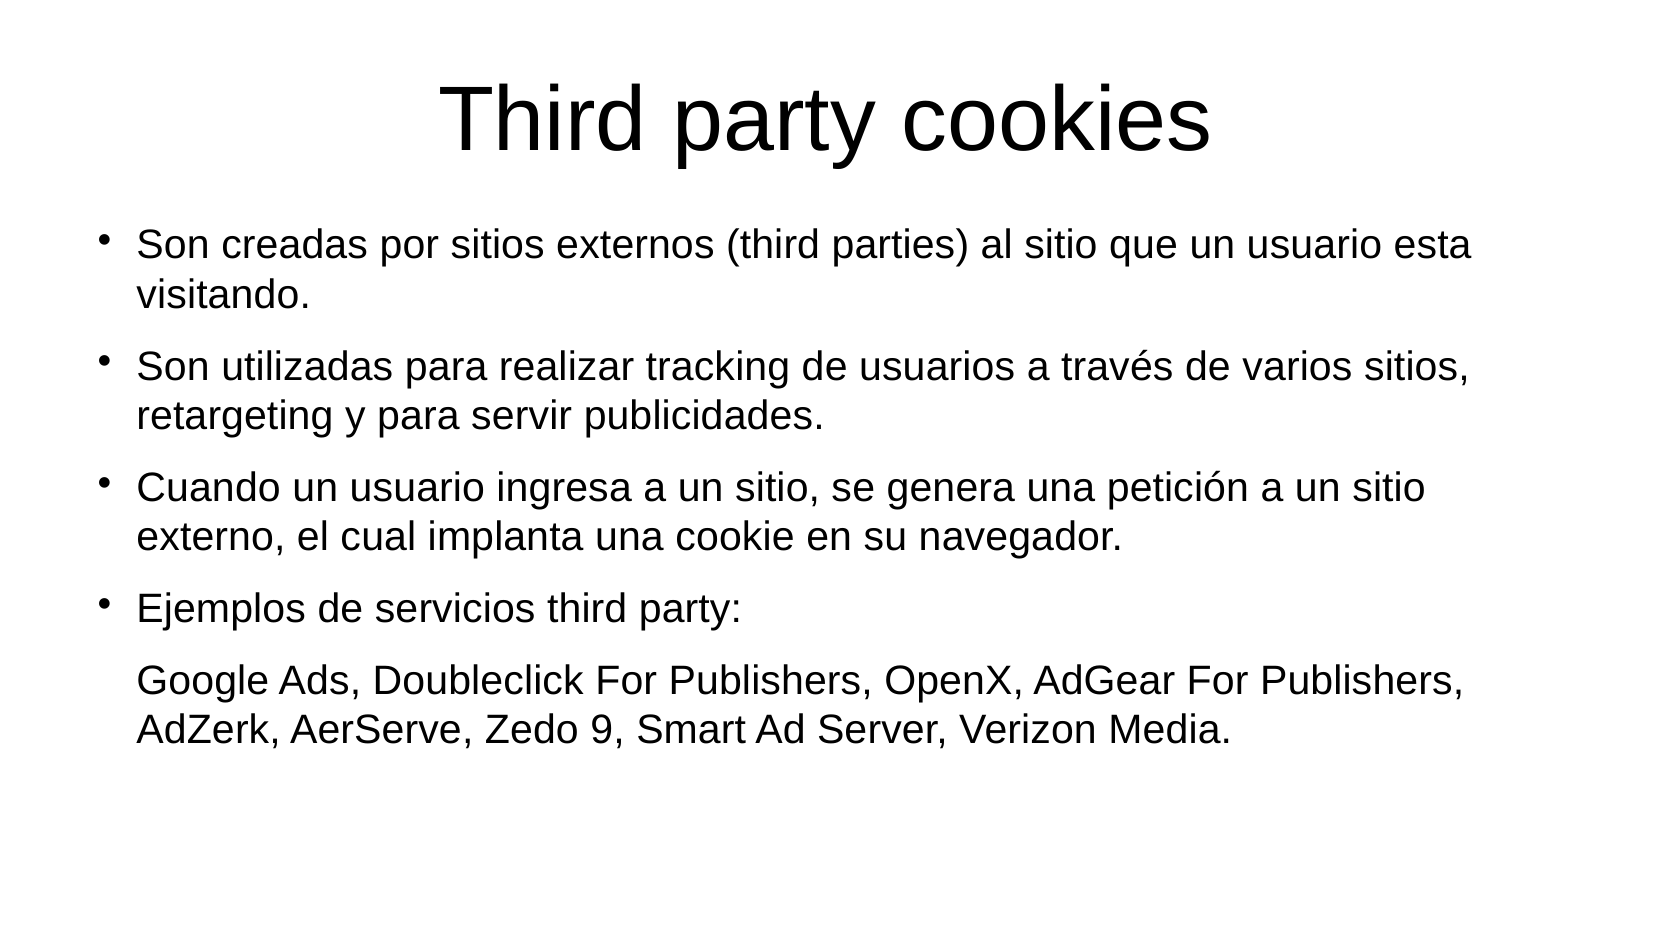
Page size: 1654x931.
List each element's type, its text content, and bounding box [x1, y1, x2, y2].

text_box Third party cookies [82, 37, 1569, 191]
text_box Son creadas por sitios externos (third parties) al sitio que un usuario esta visitando. Son utilizadas para realizar tracking de usuarios a través de varios sitios, retargeting y para servir publicidades. Cuando un usuario ingresa a un sitio, se genera una petición a un sitio externo, el cual implanta una cookie en su navegador. Ejemplos de servicios third party: Google Ads, Doubleclick For Publishers, OpenX, AdGear For Publishers, AdZerk, AerServe, Zedo 9, Smart Ad Server, Verizon Media. [82, 217, 1569, 756]
